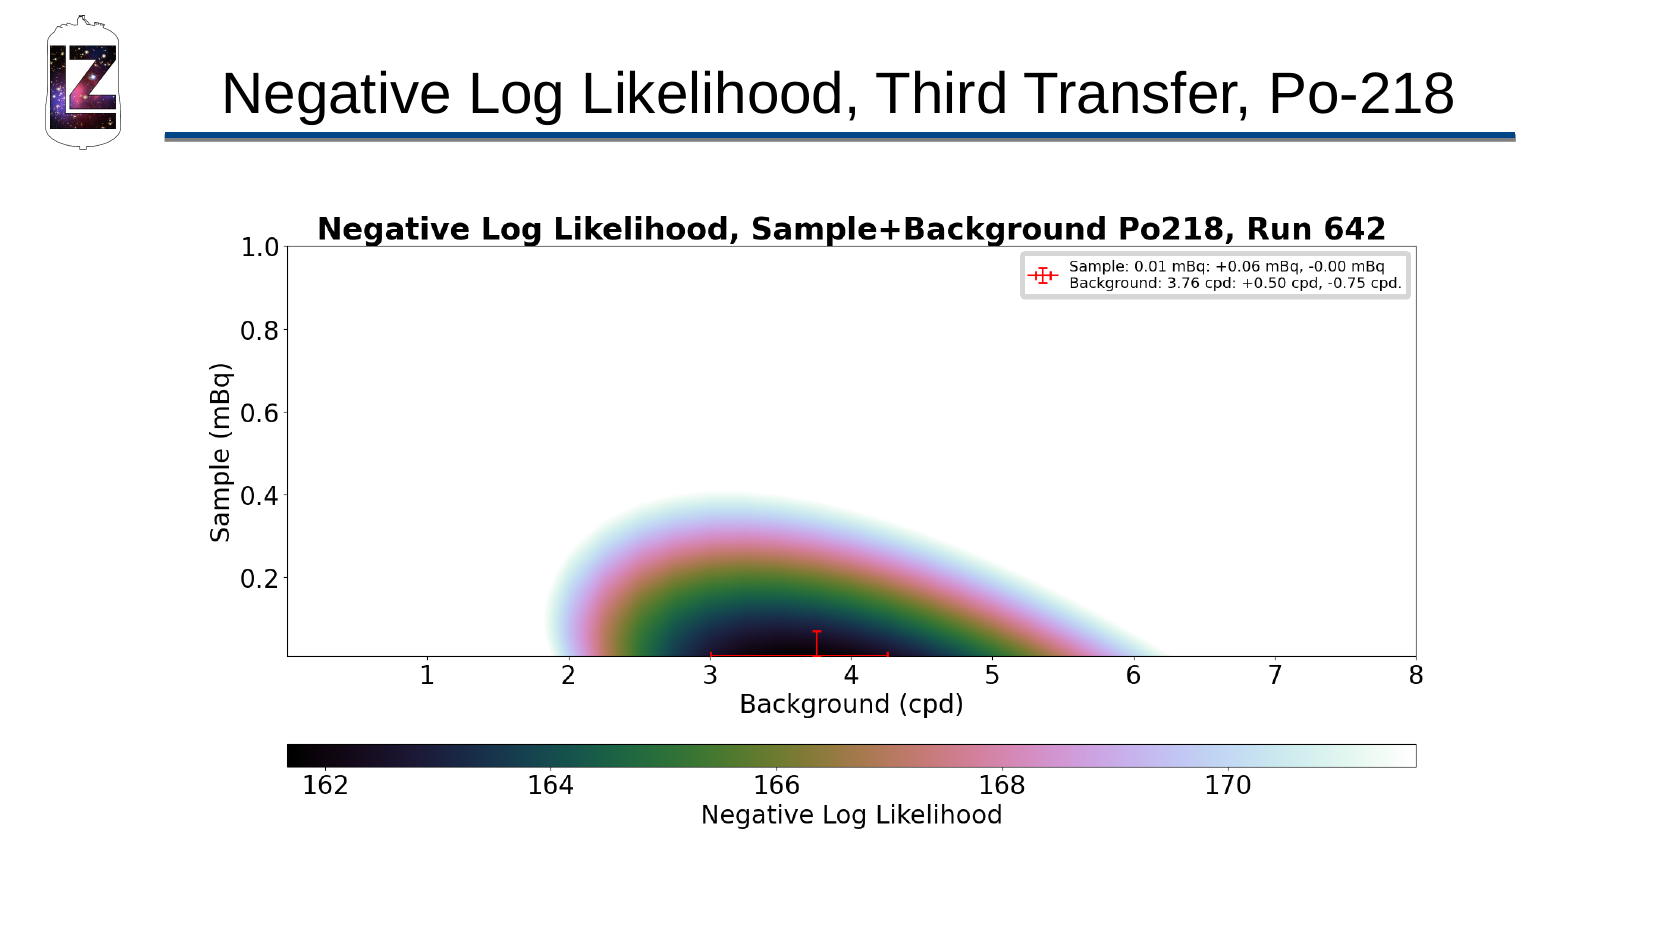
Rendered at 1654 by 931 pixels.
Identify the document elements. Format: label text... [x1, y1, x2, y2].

picture [105, 155, 1561, 916]
picture [15, 15, 151, 150]
title Negative Log Likelihood, Third Transfer, Po-218 [165, 37, 1516, 151]
